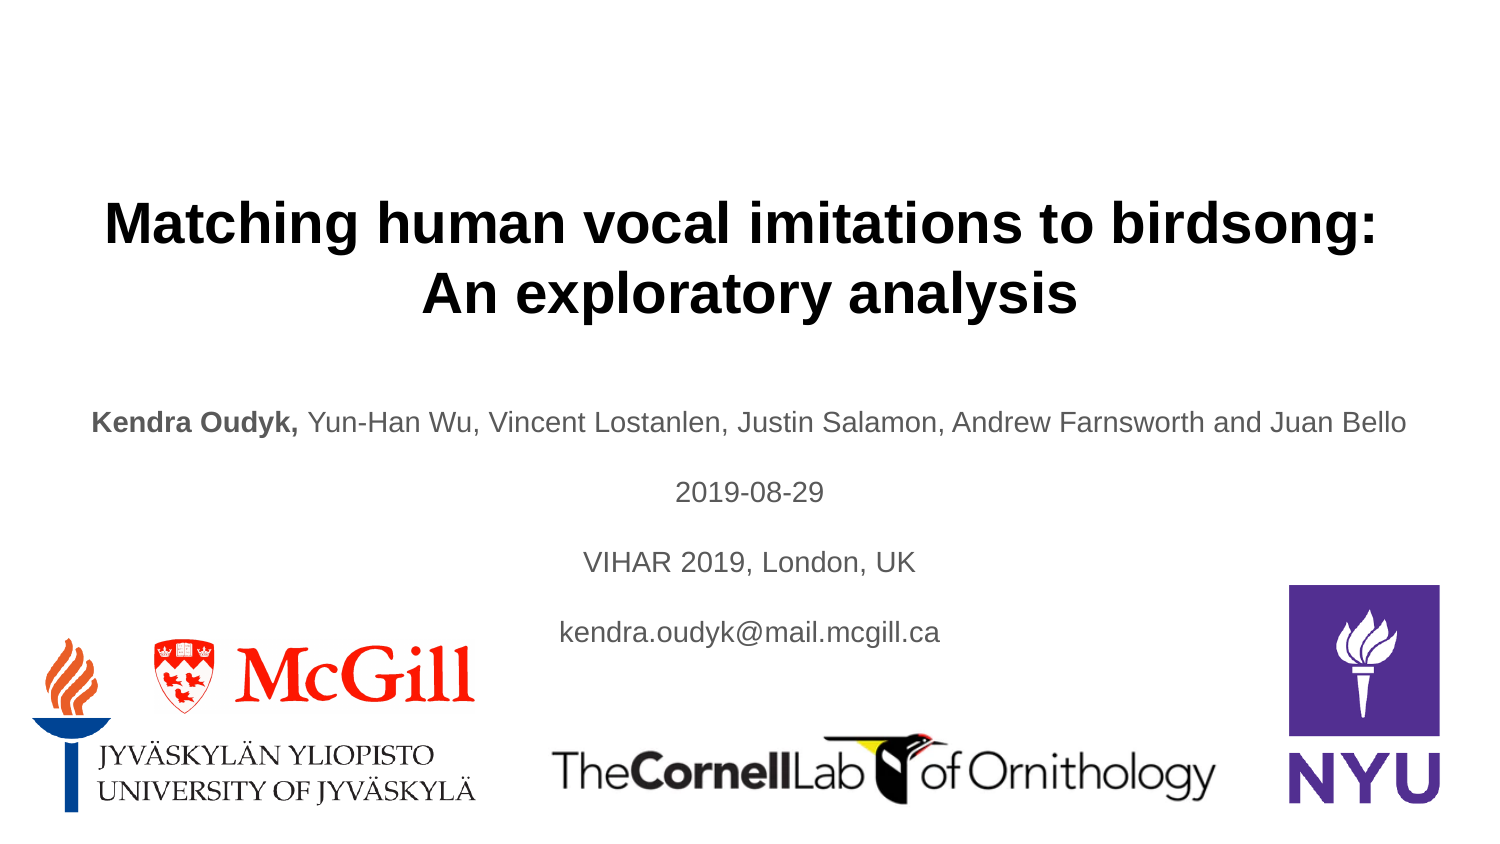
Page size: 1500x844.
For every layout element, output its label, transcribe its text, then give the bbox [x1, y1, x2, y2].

title Matching human vocal imitations to birdsong: An exploratory analysis [26, 138, 1475, 341]
subtitle Kendra Oudyk, Yun-Han Wu, Vincent Lostanlen, Justin Salamon, Andrew Farnsworth and Juan Bello 2019-08-29 VIHAR 2019, London, UK kendra.oudyk@mail.mcgill.ca [51, 388, 1449, 519]
picture [32, 621, 1247, 827]
picture [1257, 585, 1476, 804]
